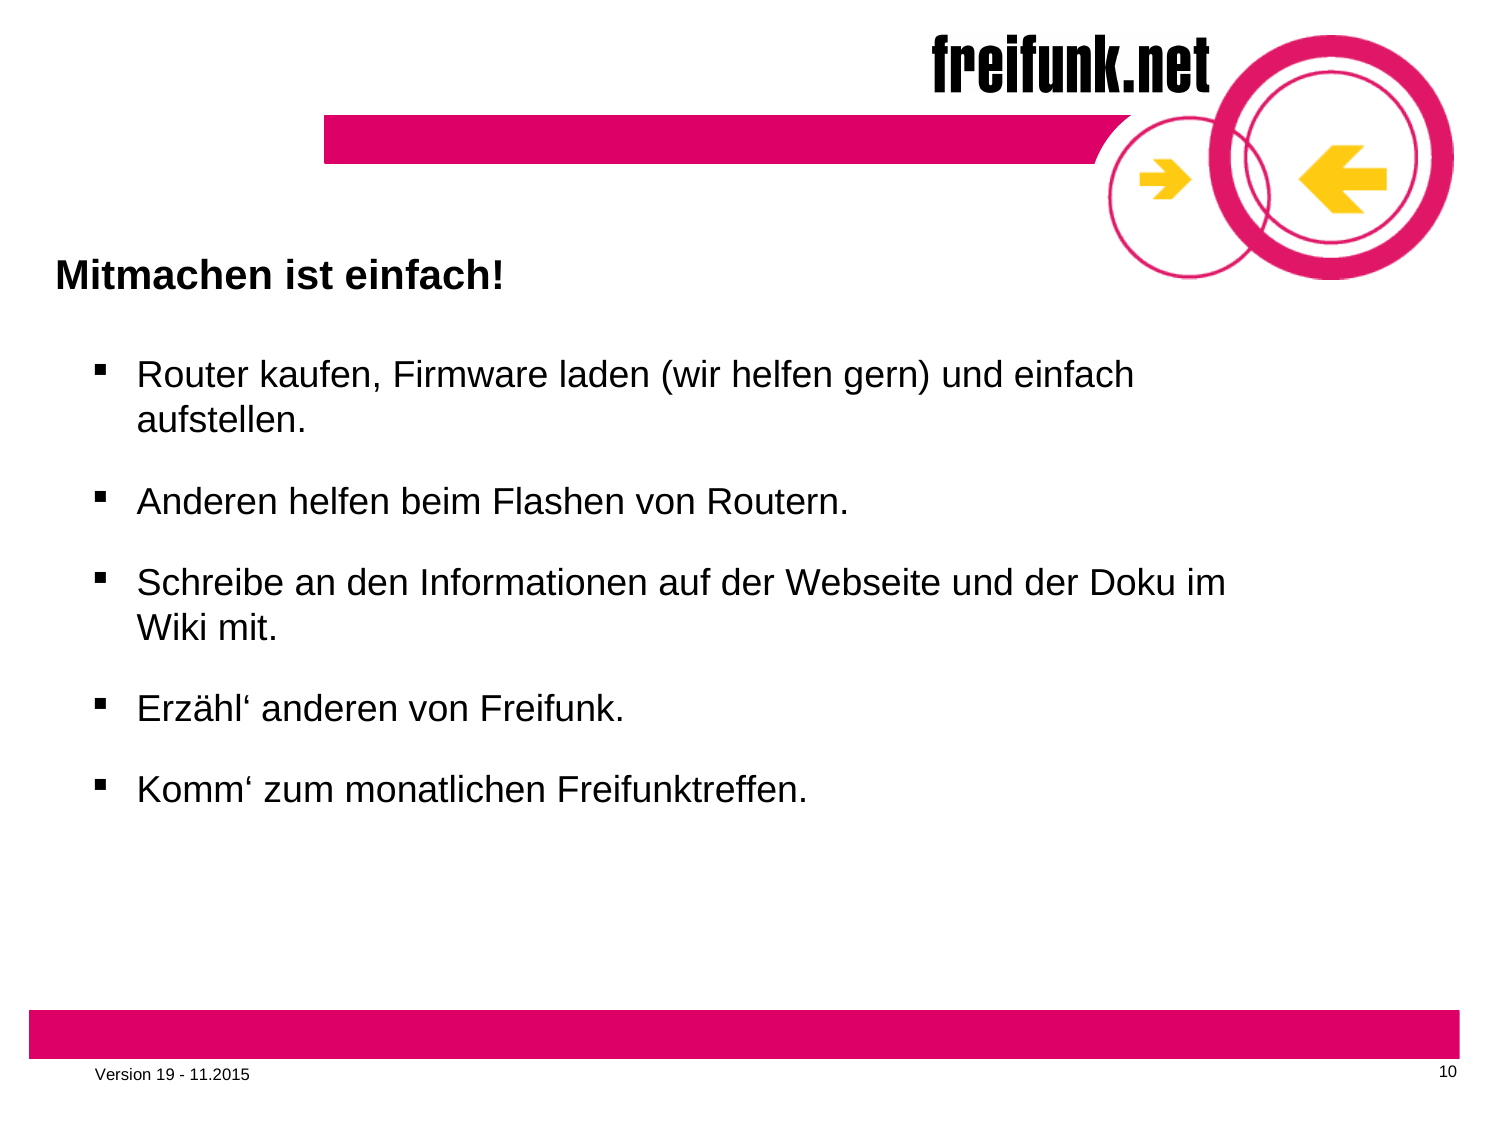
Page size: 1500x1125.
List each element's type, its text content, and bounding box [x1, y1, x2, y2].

text_box Mitmachen ist einfach! [55, 248, 1048, 328]
picture [932, 34, 1454, 280]
text_box Router kaufen, Firmware laden (wir helfen gern) und einfach aufstellen. Anderen helfen beim Flashen von Routern. Schreibe an den Informationen auf der Webseite und der Doku im Wiki mit. Erzähl‘ anderen von Freifunk. Komm‘ zum monatlichen Freifunktreffen. [29, 351, 1259, 1018]
